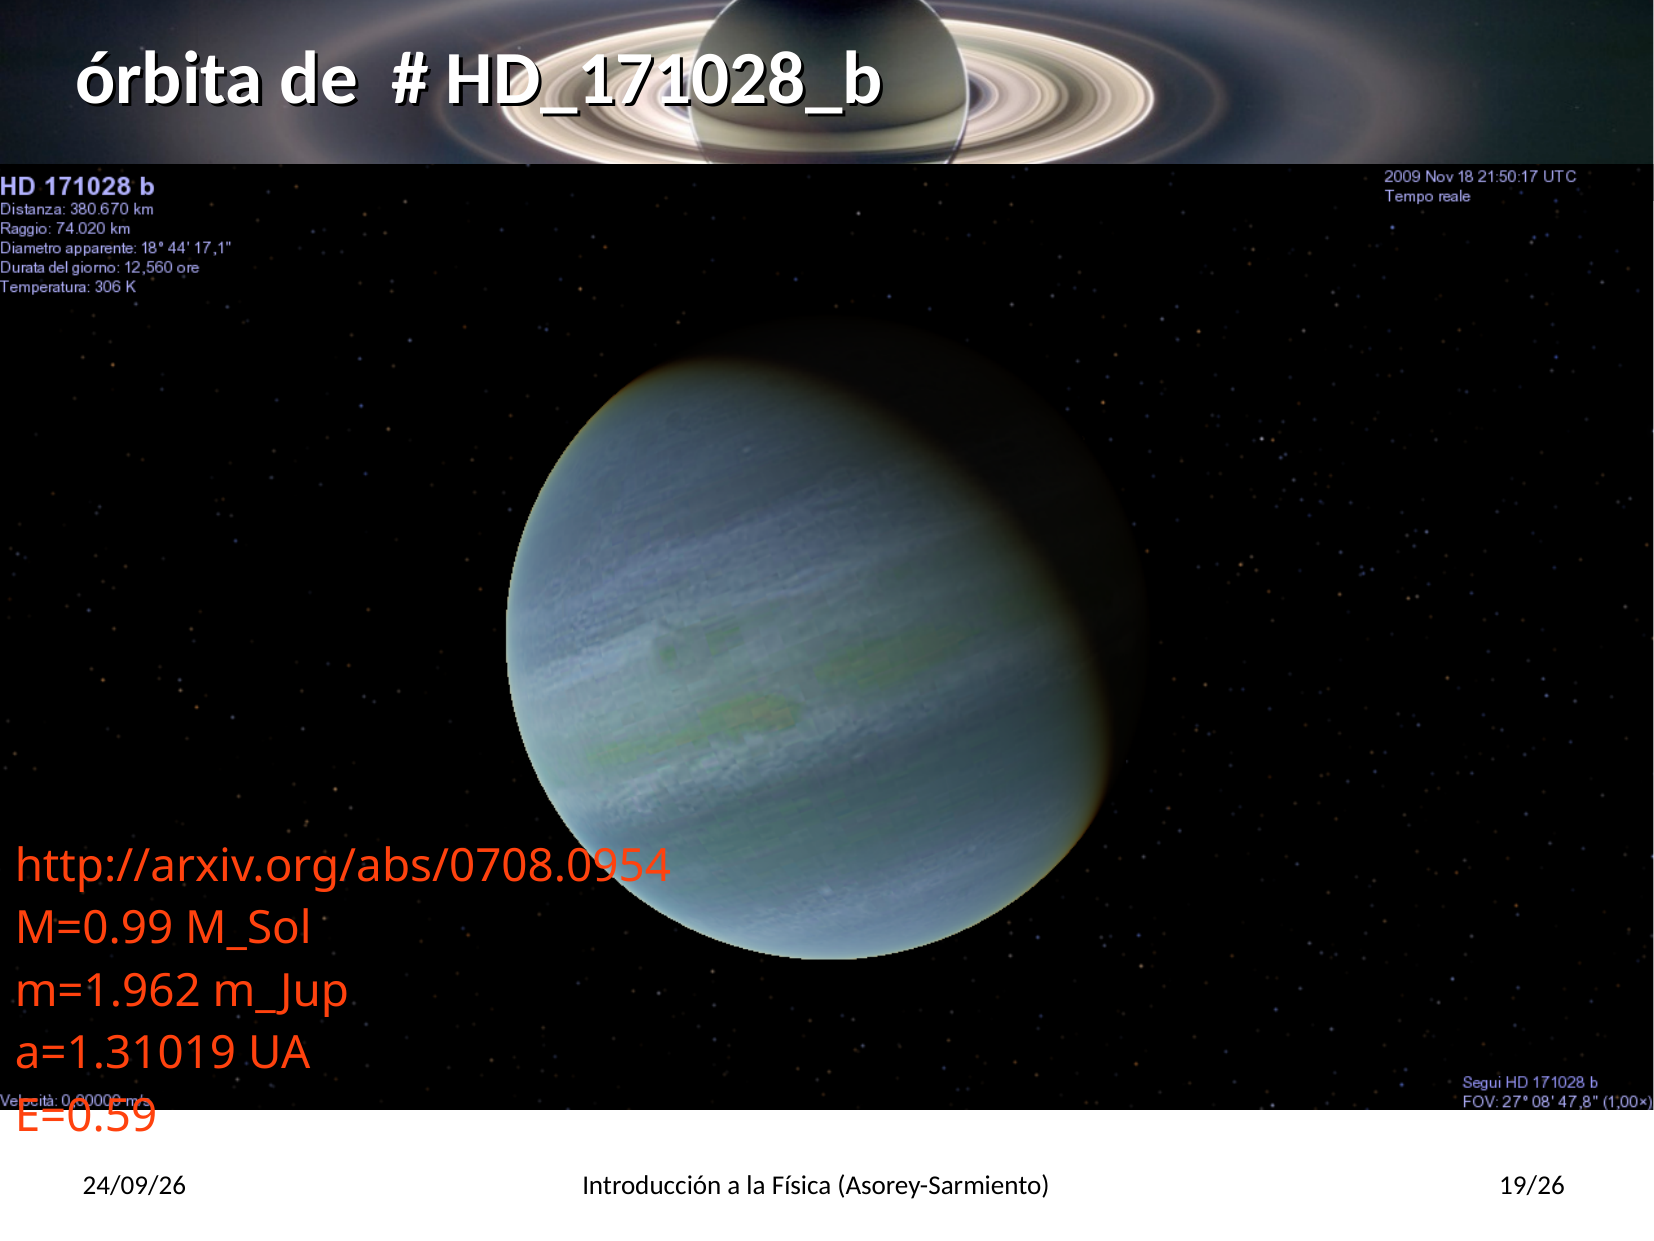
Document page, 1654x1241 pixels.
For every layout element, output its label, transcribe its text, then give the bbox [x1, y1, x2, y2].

picture [0, 0, 1654, 1111]
title órbita de # HD_171028_b [75, 19, 1564, 151]
text_box http://arxiv.org/abs/0708.0954 M=0.99 M_Sol m=1.962 m_Jup a=1.31019 UA E=0.59 [0, 825, 661, 1108]
